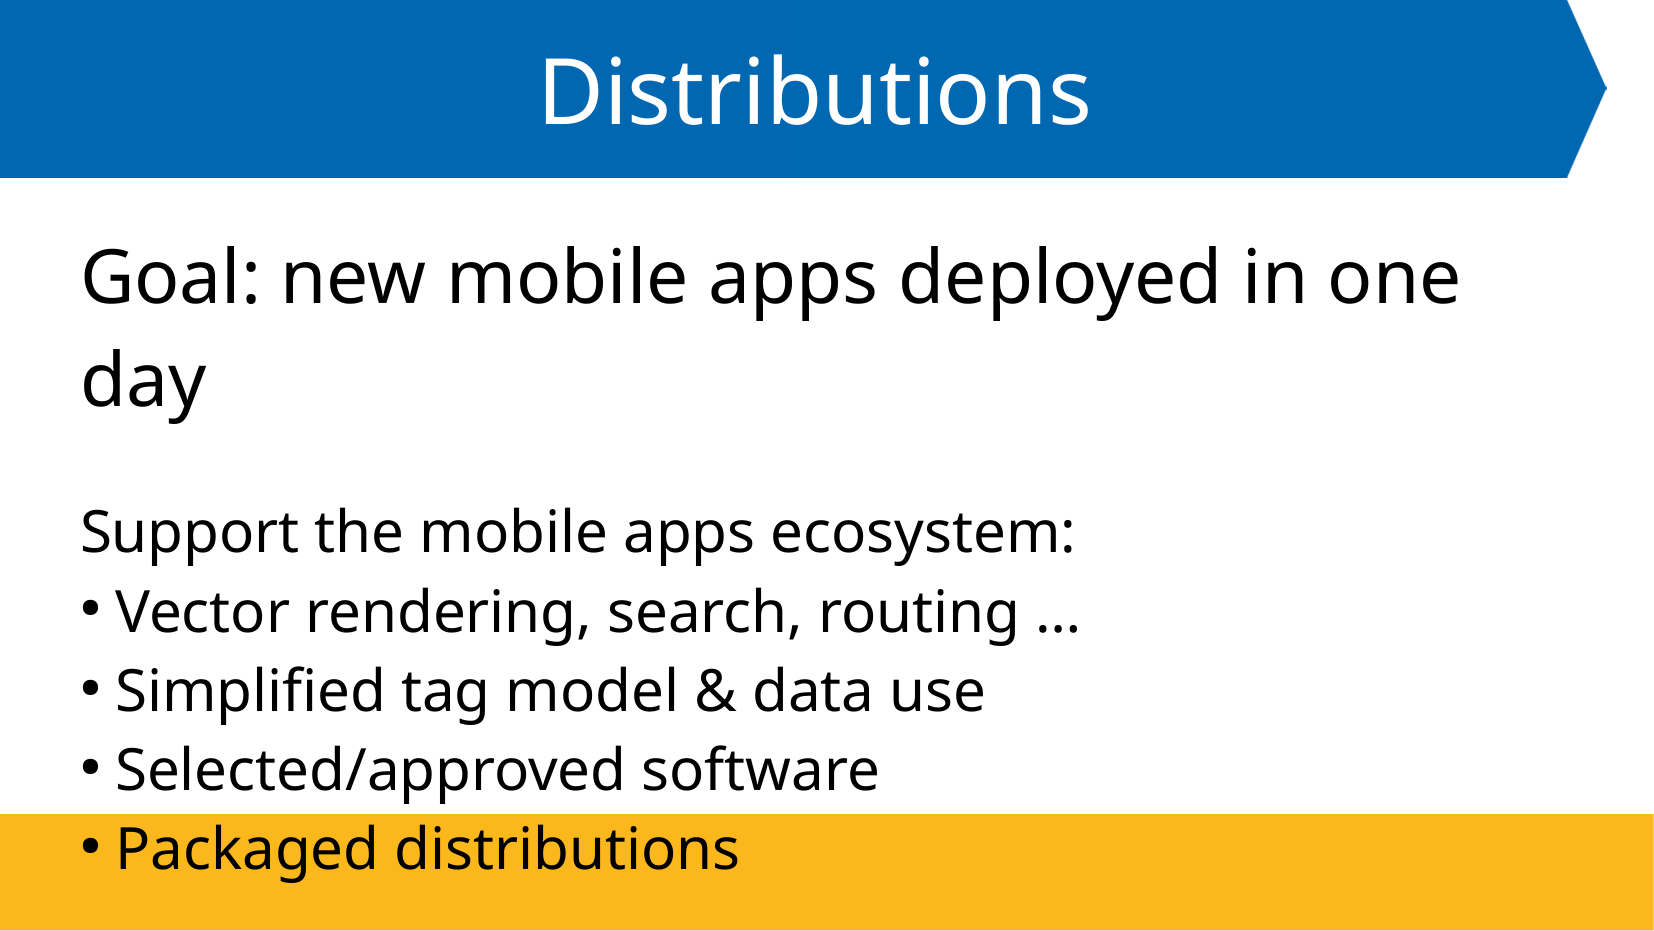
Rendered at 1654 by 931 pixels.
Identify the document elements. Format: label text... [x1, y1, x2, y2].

picture [0, 814, 1654, 931]
title Distributions [70, 23, 1560, 154]
picture [0, 0, 1607, 178]
text_box Goal: new mobile apps deployed in one day Support the mobile apps ecosystem: Vector rendering, search, routing … Simplified tag model & data use Selected/approved software Packaged distributions [65, 216, 1607, 768]
